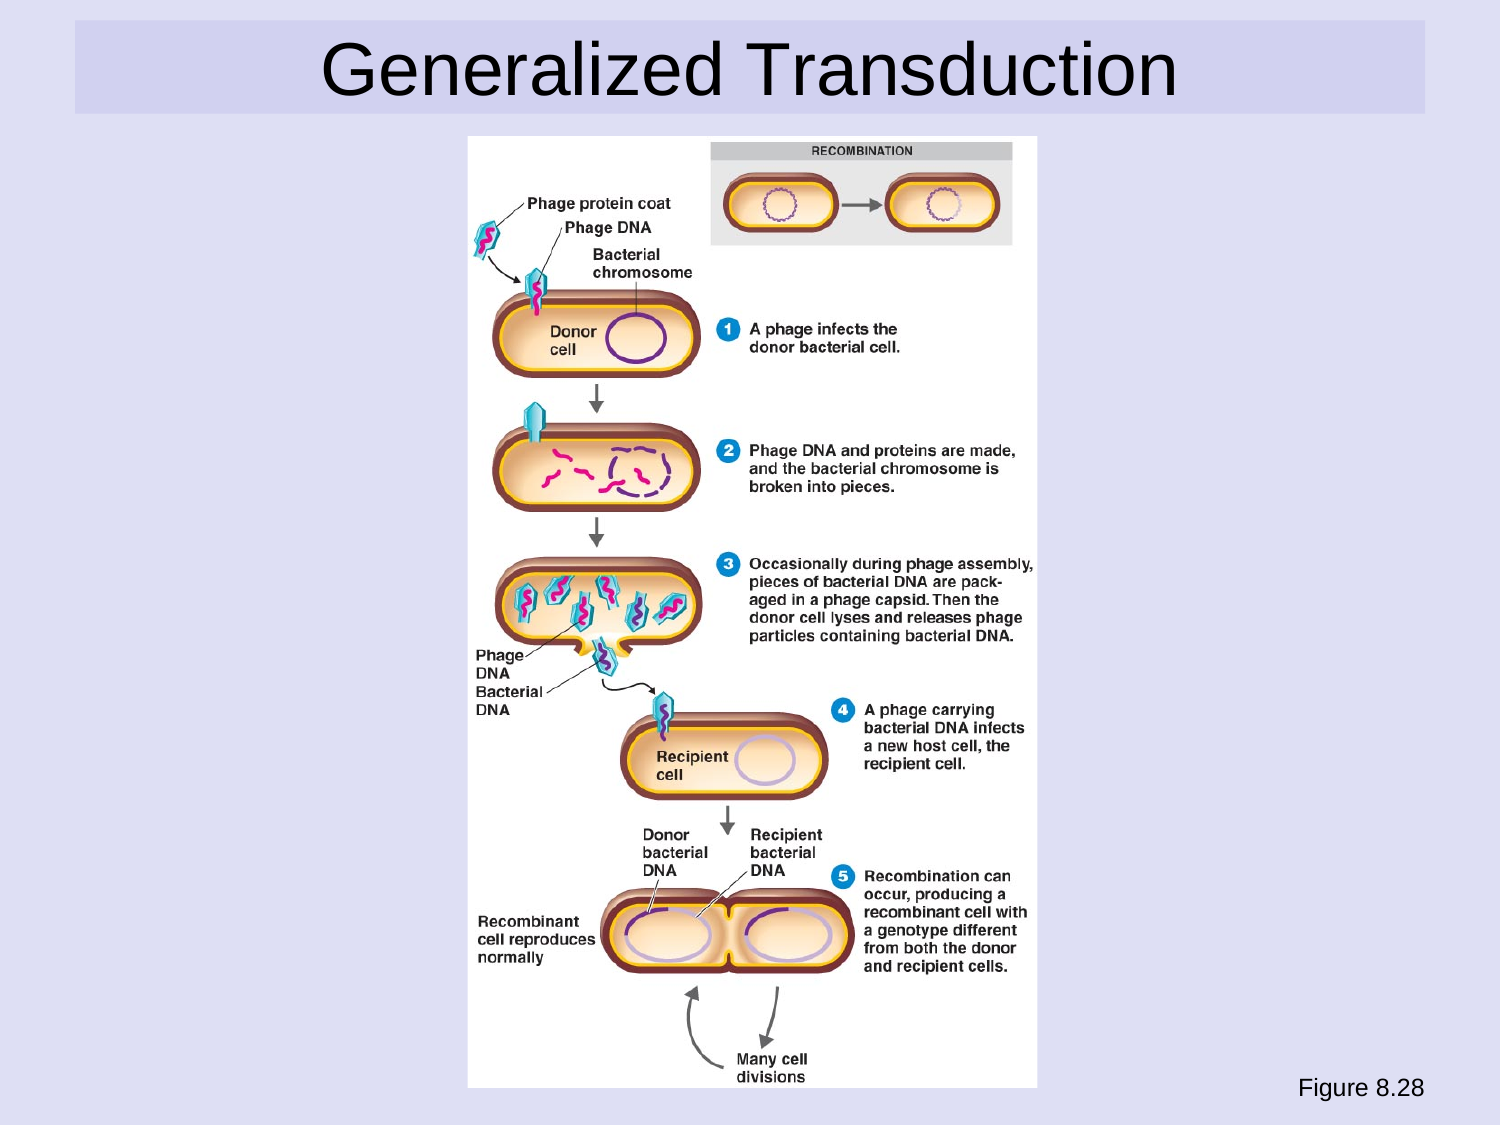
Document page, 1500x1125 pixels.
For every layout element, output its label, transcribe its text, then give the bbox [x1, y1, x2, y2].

picture [467, 136, 1038, 1088]
title Generalized Transduction [75, 20, 1426, 114]
text_box Figure 8.28 [1283, 1063, 1484, 1109]
